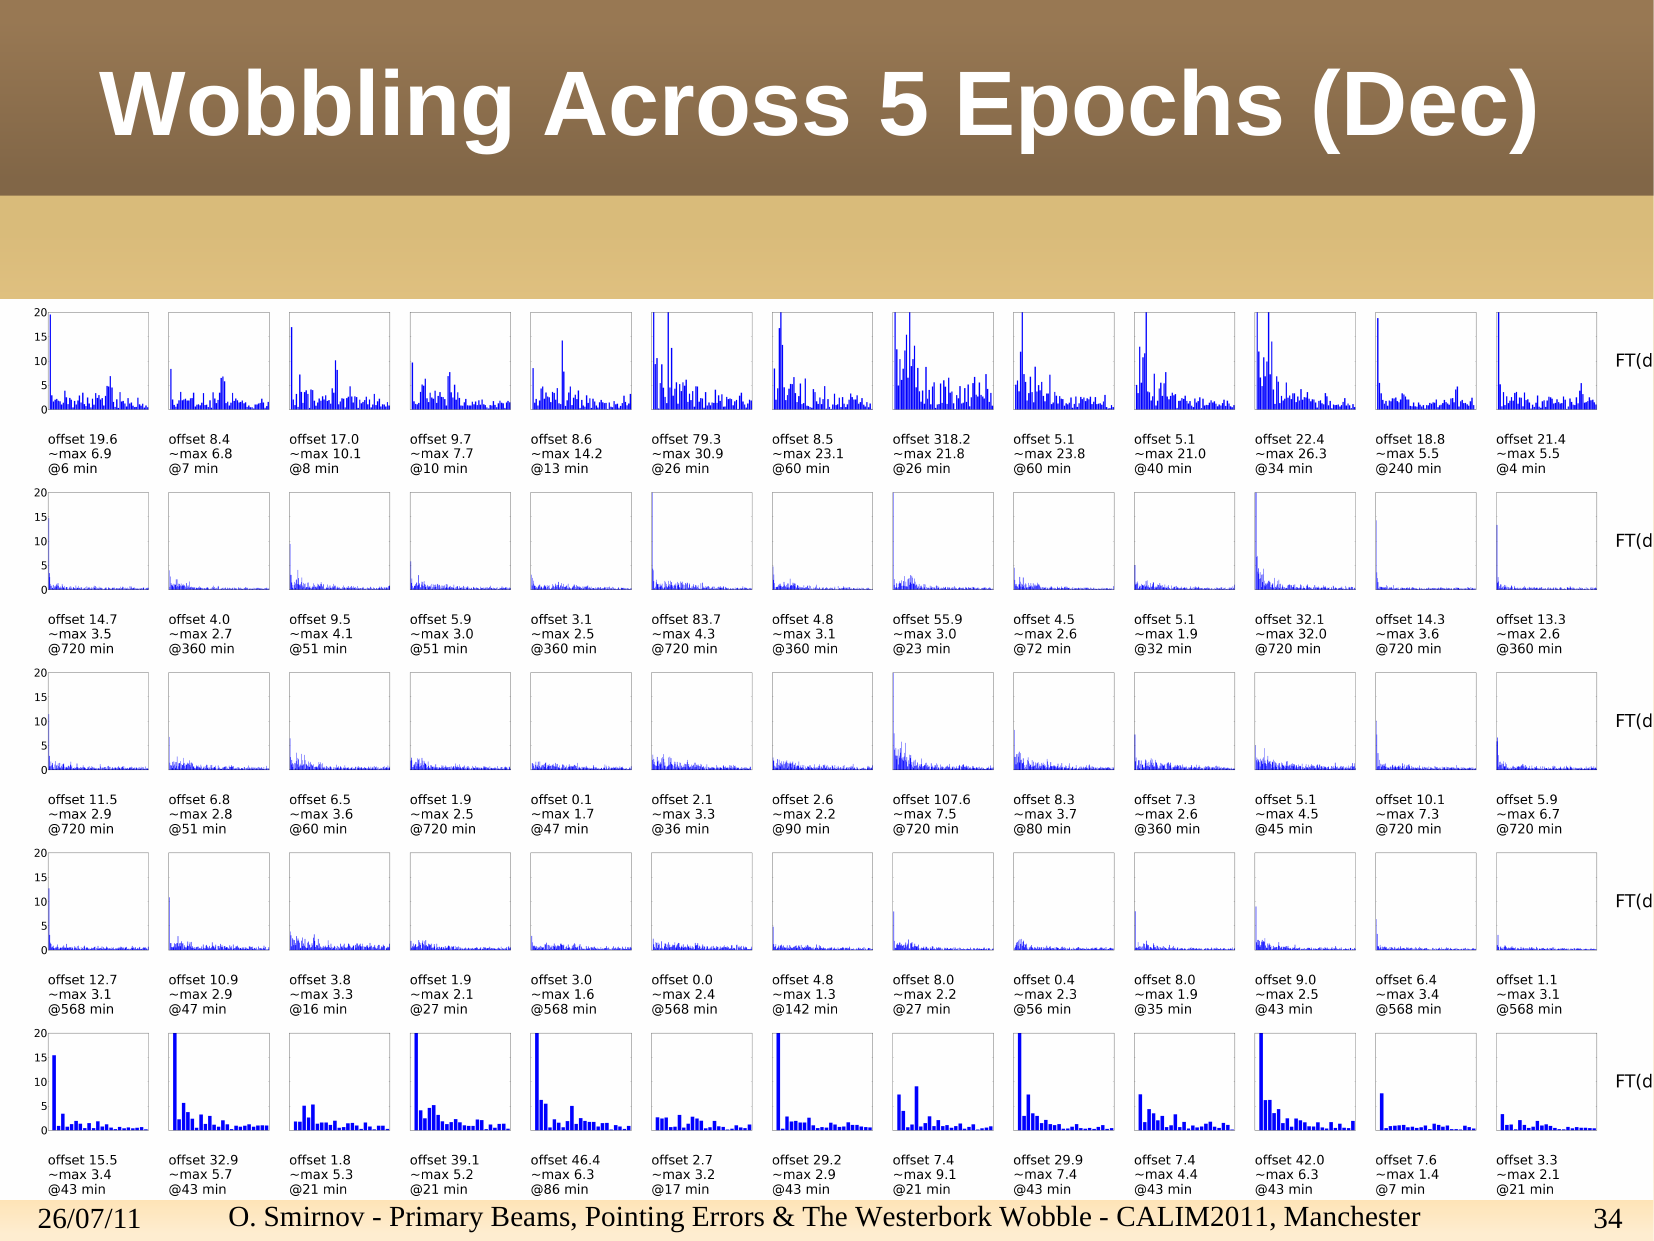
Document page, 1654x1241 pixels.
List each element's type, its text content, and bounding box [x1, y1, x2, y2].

title Wobbling Across 5 Epochs (Dec) [76, 7, 1565, 200]
picture [0, 0, 1654, 1241]
